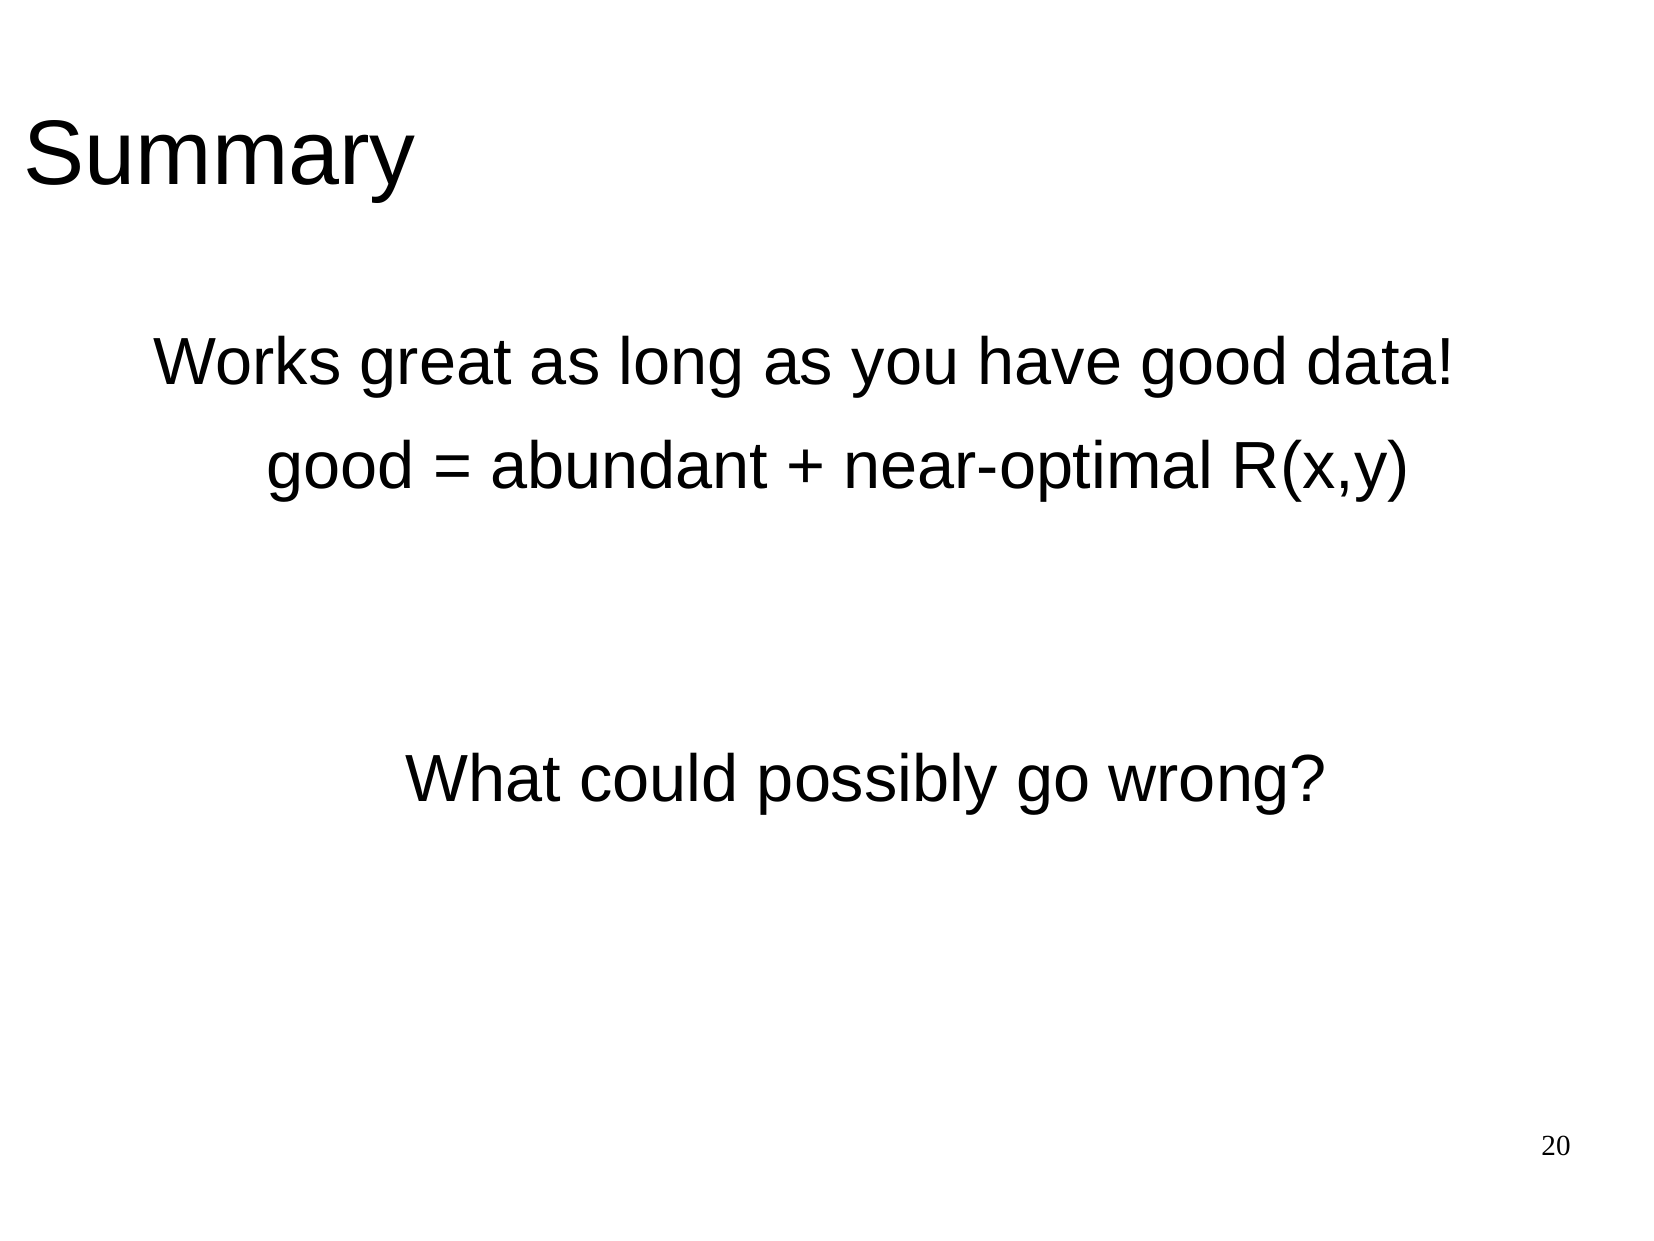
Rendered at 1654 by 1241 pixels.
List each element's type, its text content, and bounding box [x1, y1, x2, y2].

list Works great as long as you have good data! good = abundant + near-optimal R(x,y) What could possibly go wrong? [82, 323, 1654, 1241]
title Summary [23, 49, 1512, 257]
